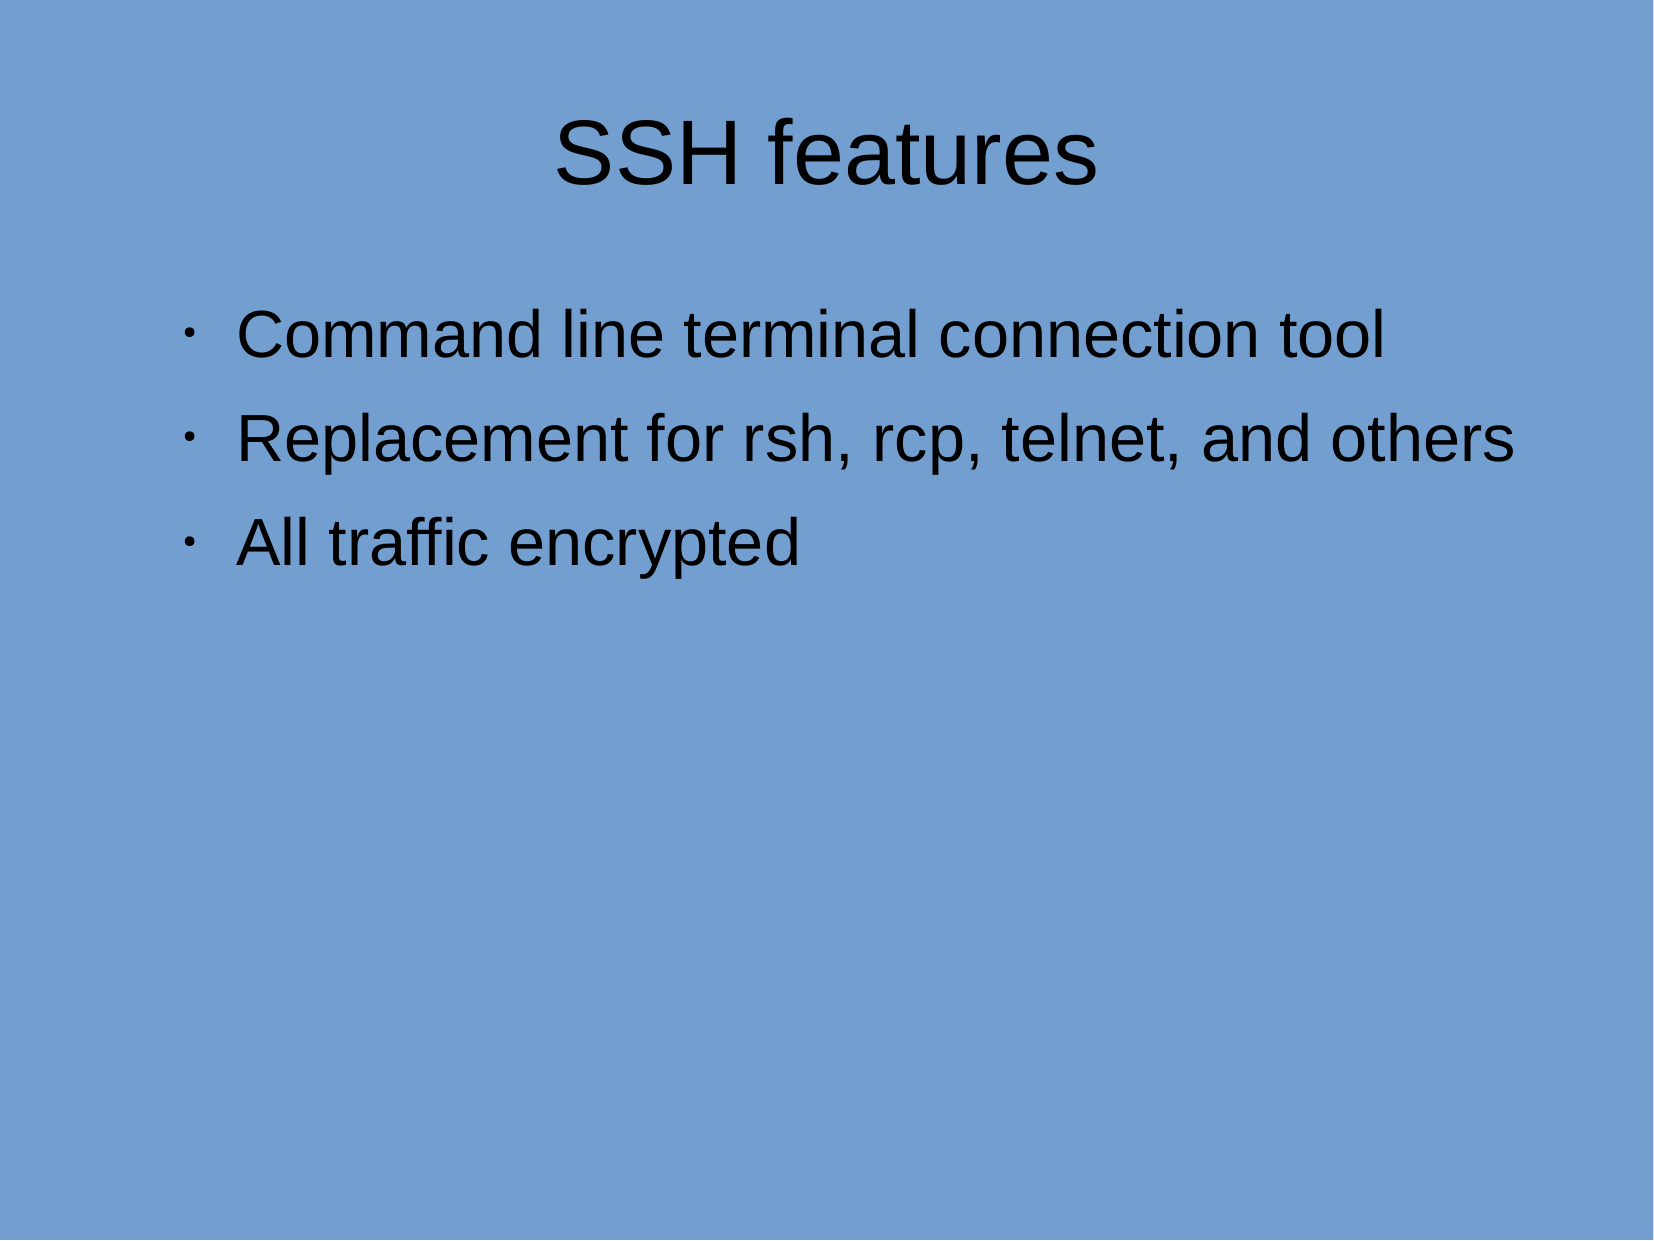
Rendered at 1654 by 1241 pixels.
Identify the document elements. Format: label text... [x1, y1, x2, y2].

title SSH features [82, 49, 1571, 257]
list Command line terminal connection tool Replacement for rsh, rcp, telnet, and others All traffic encrypted [165, 296, 1654, 1016]
